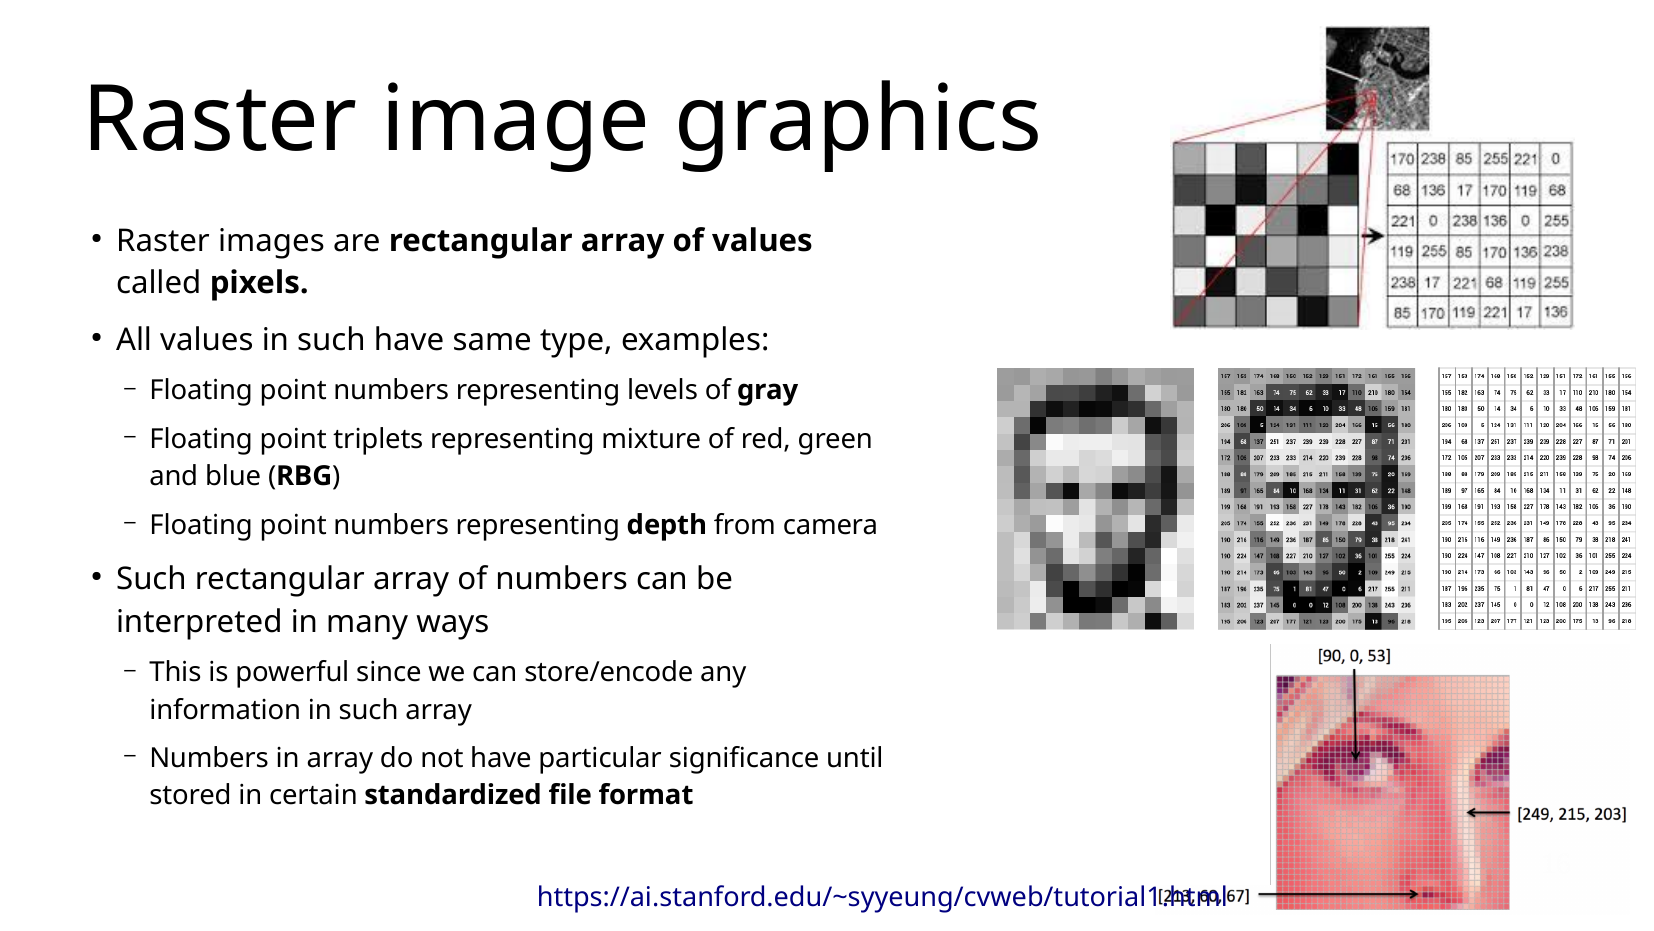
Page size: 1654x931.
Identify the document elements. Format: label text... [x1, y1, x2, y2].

picture [996, 367, 1636, 631]
picture [1155, 644, 1630, 916]
list Raster images are rectangular array of values called pixels. All values in such have same type, examples: Floating point numbers representing levels of gray Floating point triplets representing mixture of red, green and blue (RBG) Floating point numbers representing depth from camera Such rectangular array of numbers can be interpreted in many ways This is powerful since we can store/encode any information in such array Numbers in array do not have particular significance until stored in certain standardized file format [82, 217, 886, 856]
title Raster image graphics [82, 37, 1170, 193]
text_box https://ai.stanford.edu/~syyeung/cvweb/tutorial1.html [522, 870, 1426, 927]
picture [1170, 25, 1575, 331]
